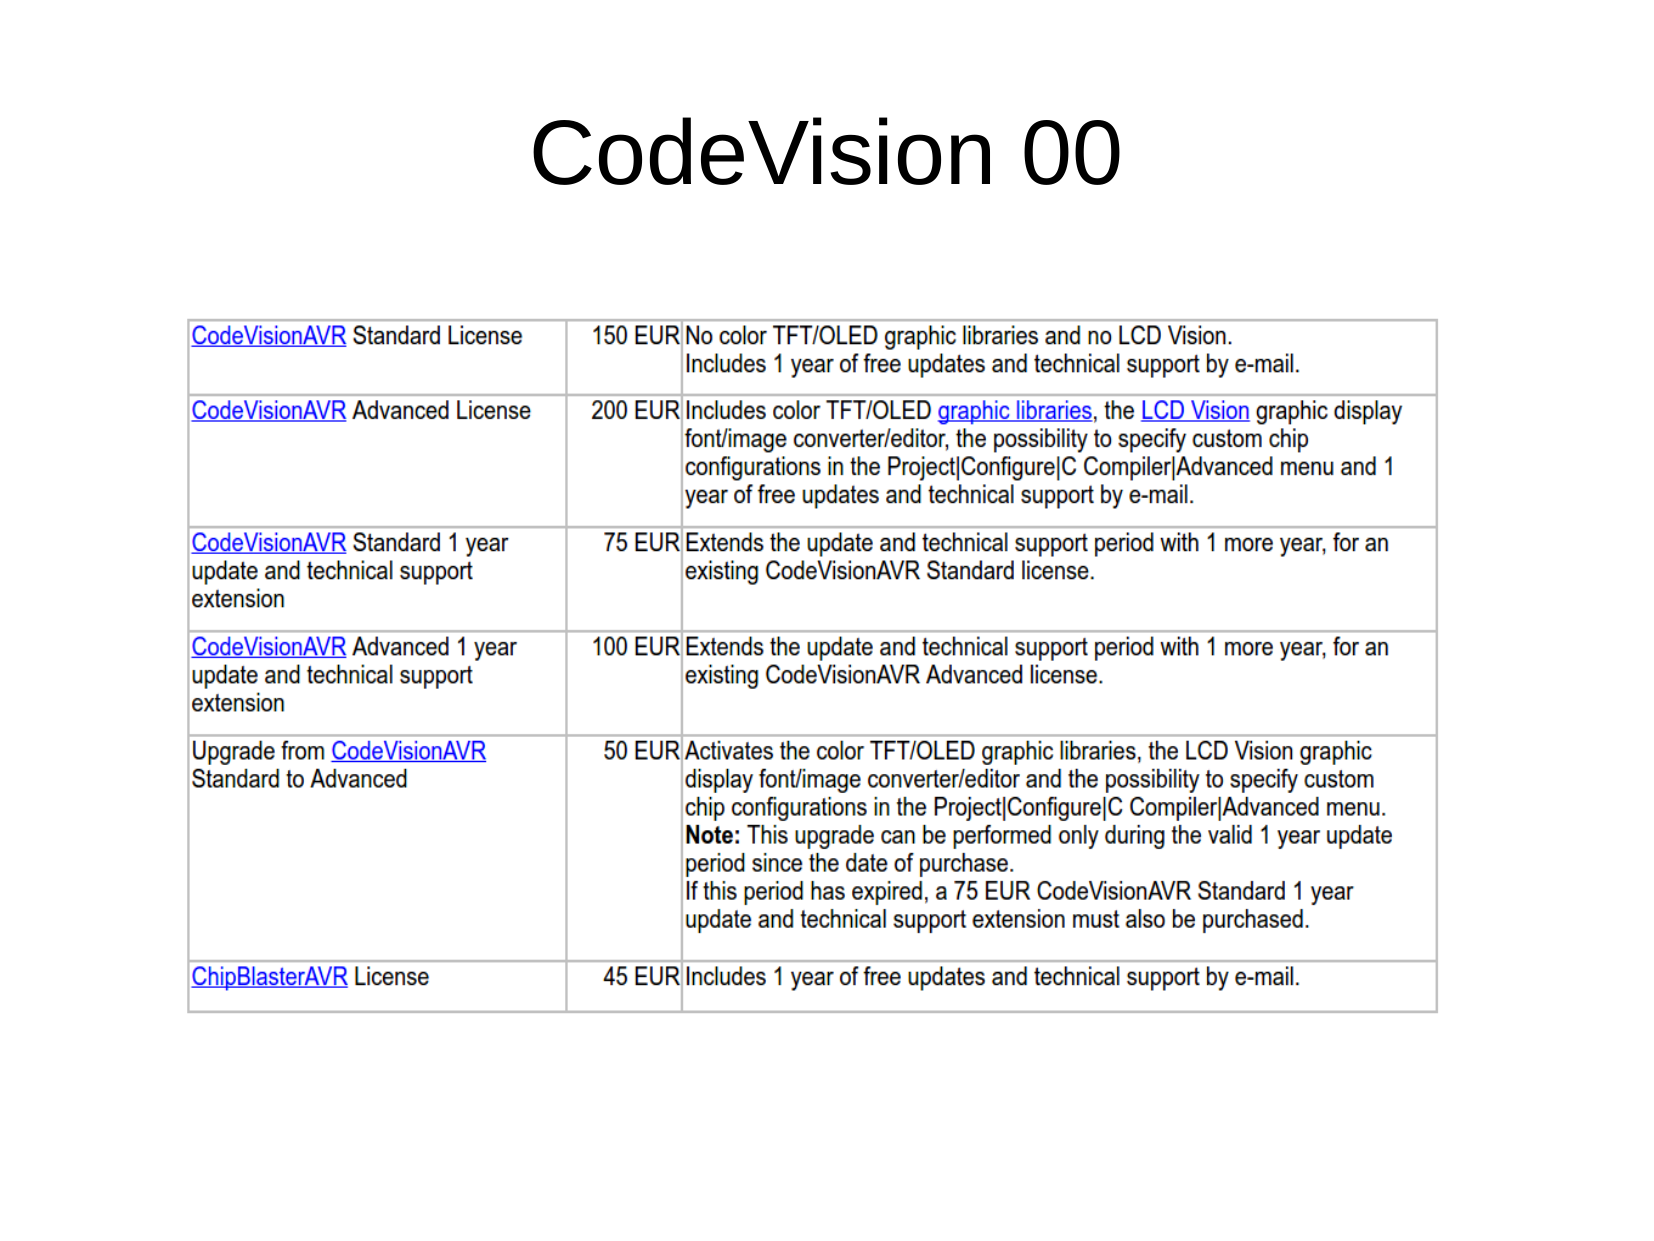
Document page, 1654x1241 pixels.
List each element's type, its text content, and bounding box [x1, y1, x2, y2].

picture [180, 307, 1443, 1021]
title CodeVision 00 [82, 49, 1571, 257]
